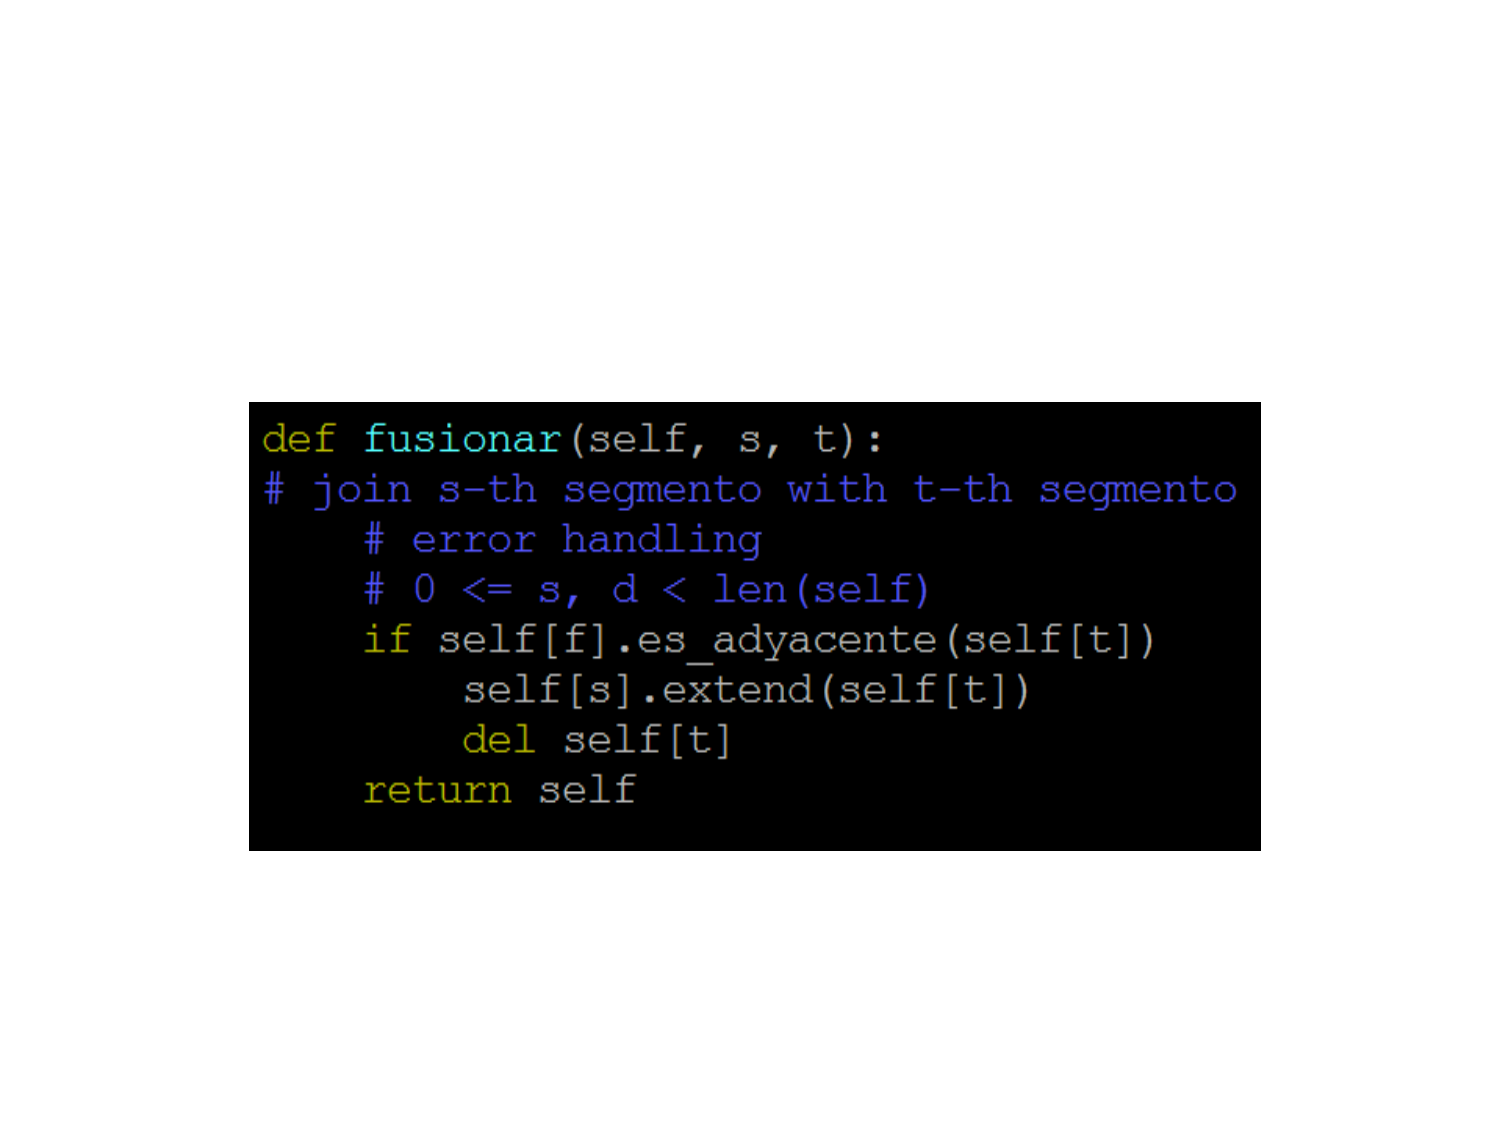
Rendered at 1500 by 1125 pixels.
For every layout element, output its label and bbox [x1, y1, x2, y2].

picture [249, 402, 1261, 851]
